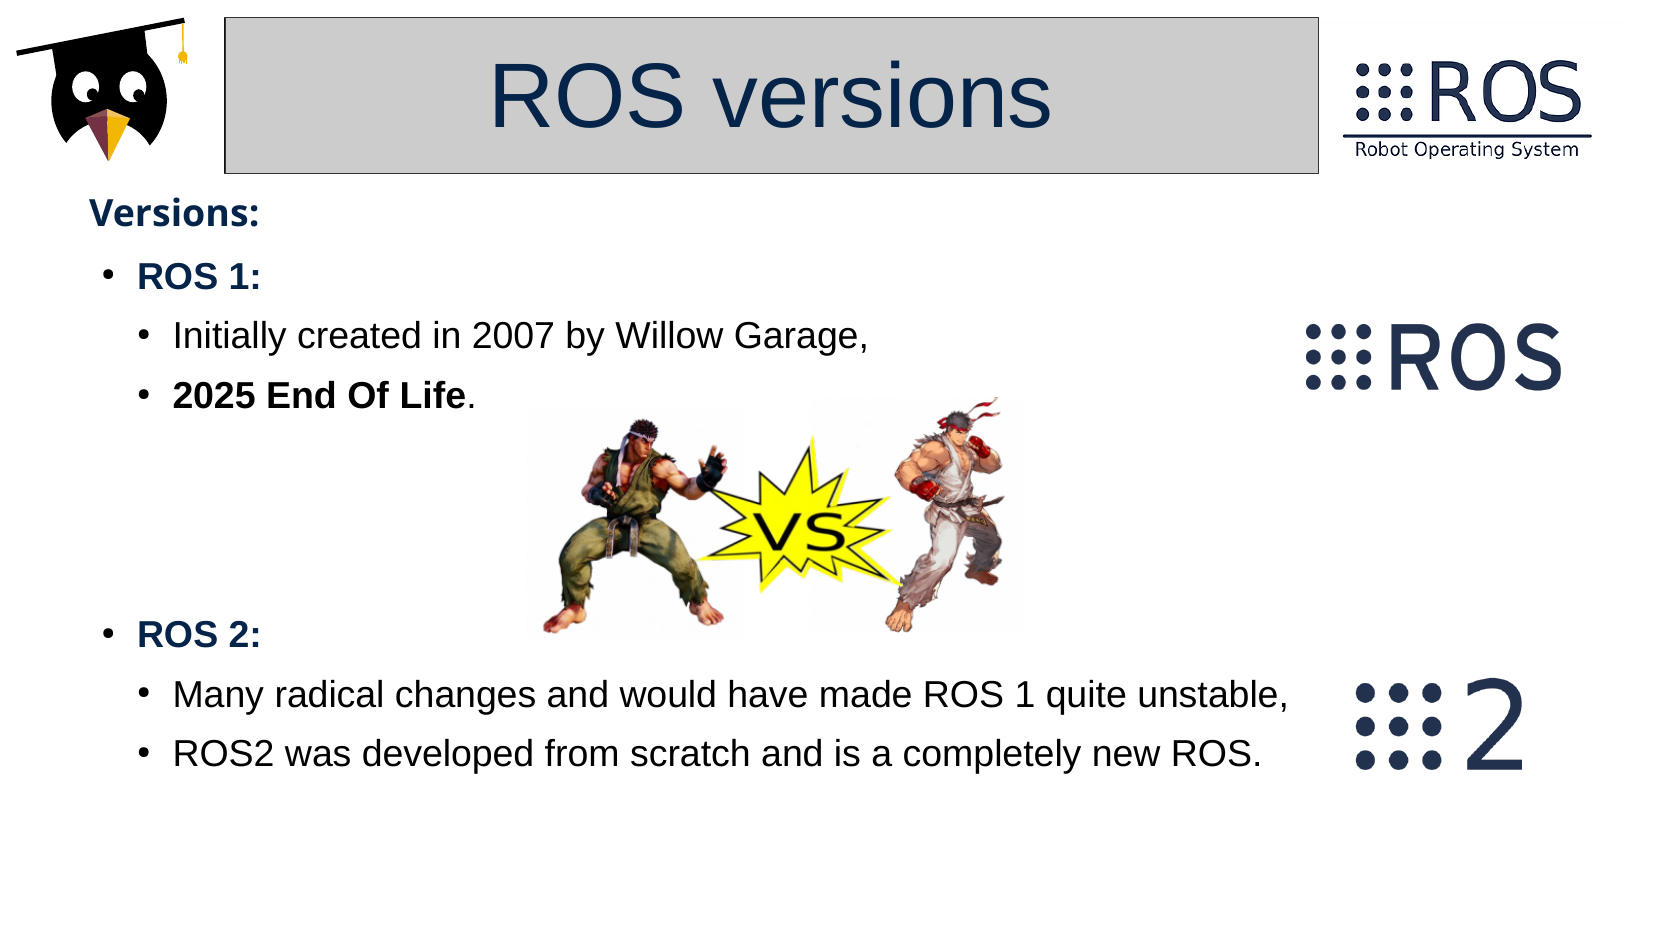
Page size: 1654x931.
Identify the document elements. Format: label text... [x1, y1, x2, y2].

picture [16, 17, 188, 161]
text_box ROS 1: Initially created in 2007 by Willow Garage, 2025 End Of Life. ROS 2: Many radical changes and would have made ROS 1 quite unstable, ROS2 was developed from scratch and is a completely new ROS. [86, 247, 1337, 842]
title ROS versions [225, 17, 1319, 174]
picture [1306, 229, 1561, 484]
picture [525, 397, 1024, 641]
picture [1355, 641, 1522, 808]
text_box Versions: [74, 181, 1013, 247]
picture [1305, 21, 1630, 199]
